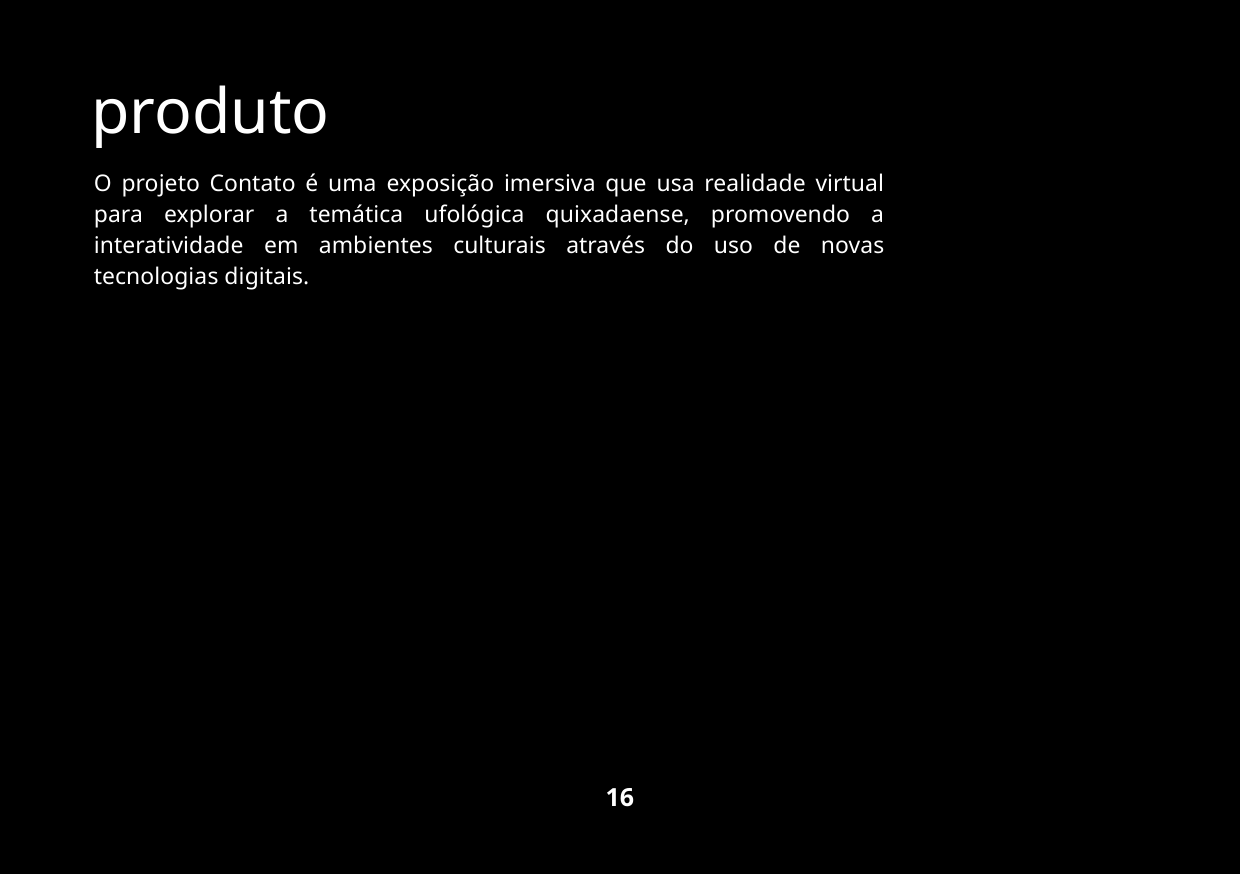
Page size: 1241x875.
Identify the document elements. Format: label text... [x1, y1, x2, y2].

text_box produto [76, 58, 1182, 193]
text_box O projeto Contato é uma exposição imersiva que usa realidade virtual para explorar a temática ufológica quixadaense, promovendo a interatividade em ambientes culturais através do uso de novas tecnologias digitais. [93, 166, 886, 735]
title 16 [602, 779, 638, 815]
